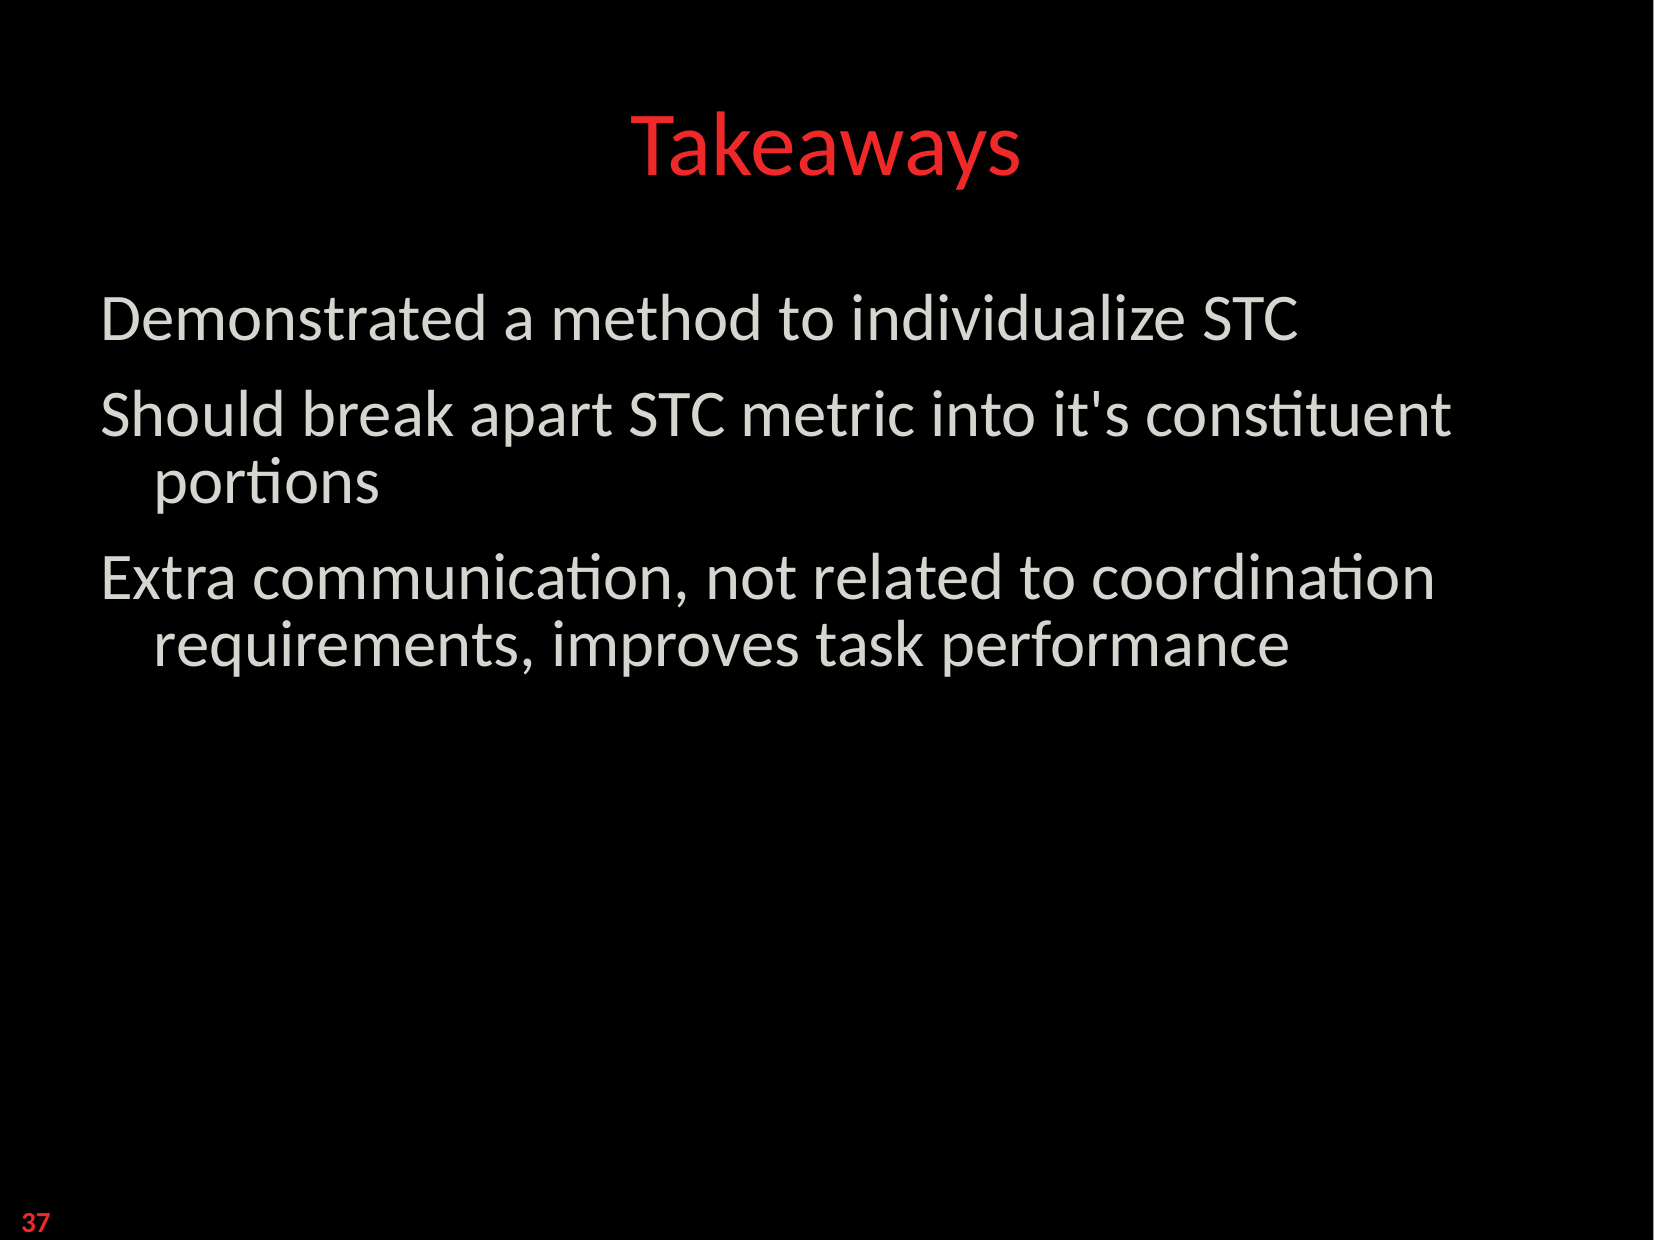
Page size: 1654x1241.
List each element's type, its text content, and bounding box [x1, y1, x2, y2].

list Demonstrated a method to individualize STC Should break apart STC metric into it's constituent portions Extra communication, not related to coordination requirements, improves task performance [82, 290, 1571, 1094]
title Takeaways [82, 56, 1571, 250]
